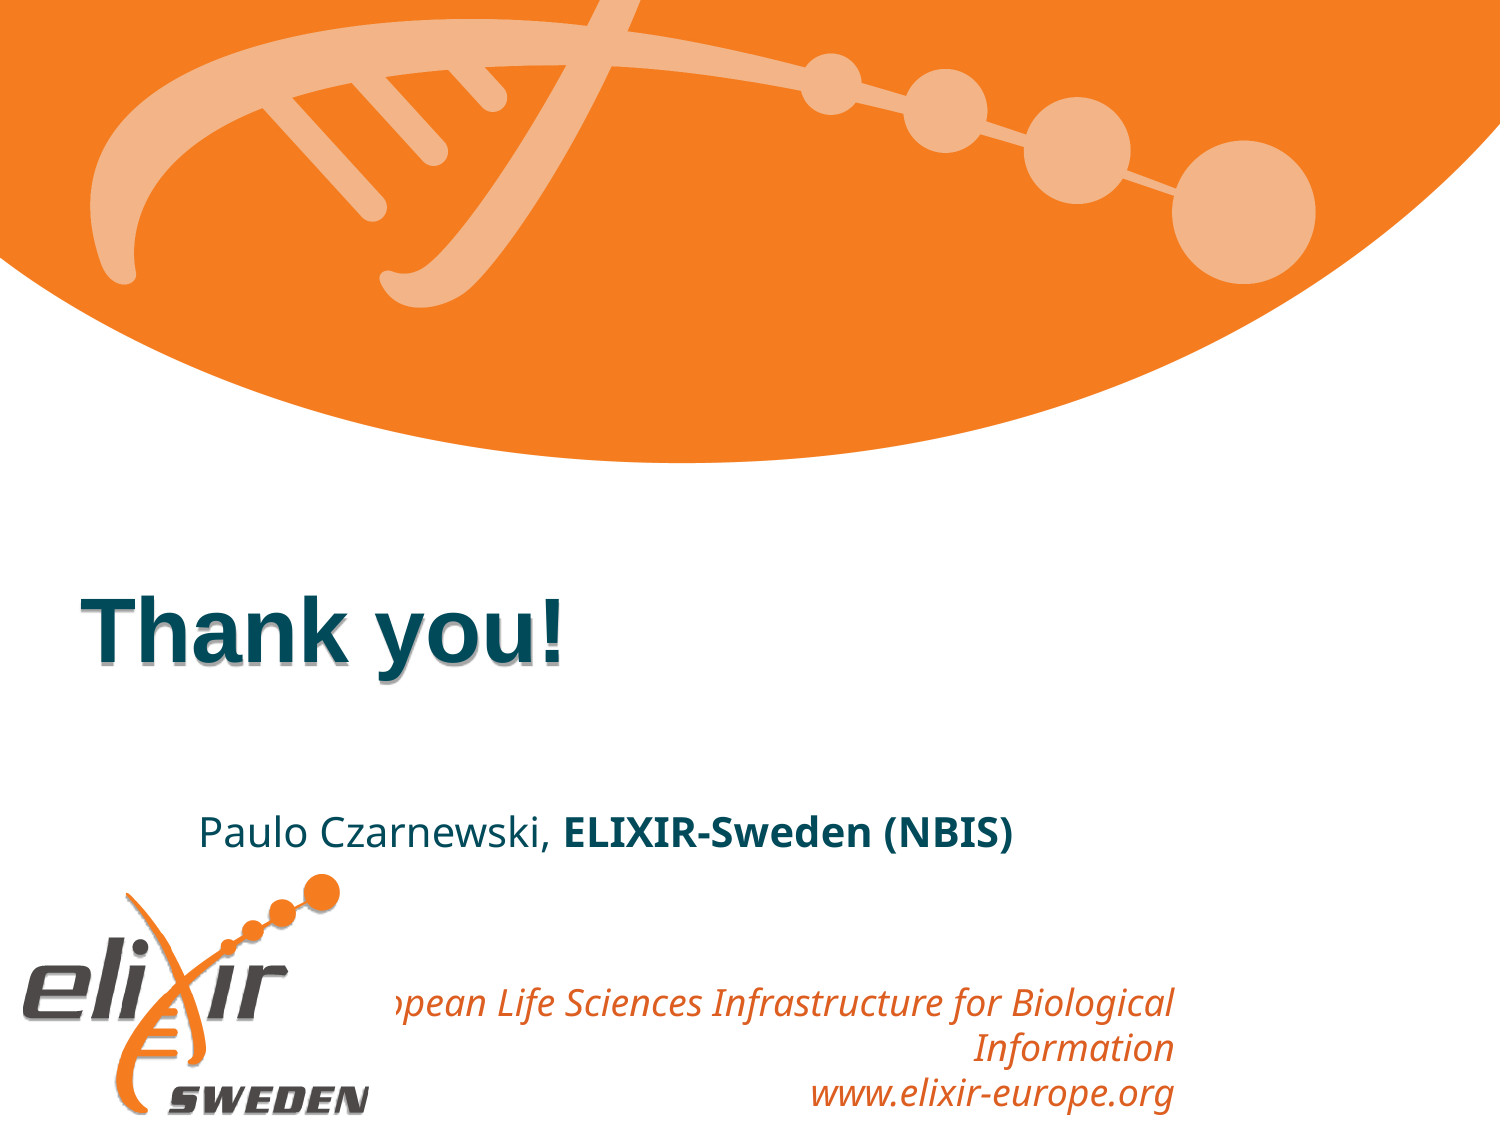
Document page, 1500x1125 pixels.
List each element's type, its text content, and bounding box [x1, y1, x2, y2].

text_box [12, 858, 396, 1125]
text_box Paulo Czarnewski, ELIXIR-Sweden (NBIS) [183, 798, 1447, 976]
title Thank you! [64, 491, 1447, 761]
picture [23, 874, 369, 1113]
